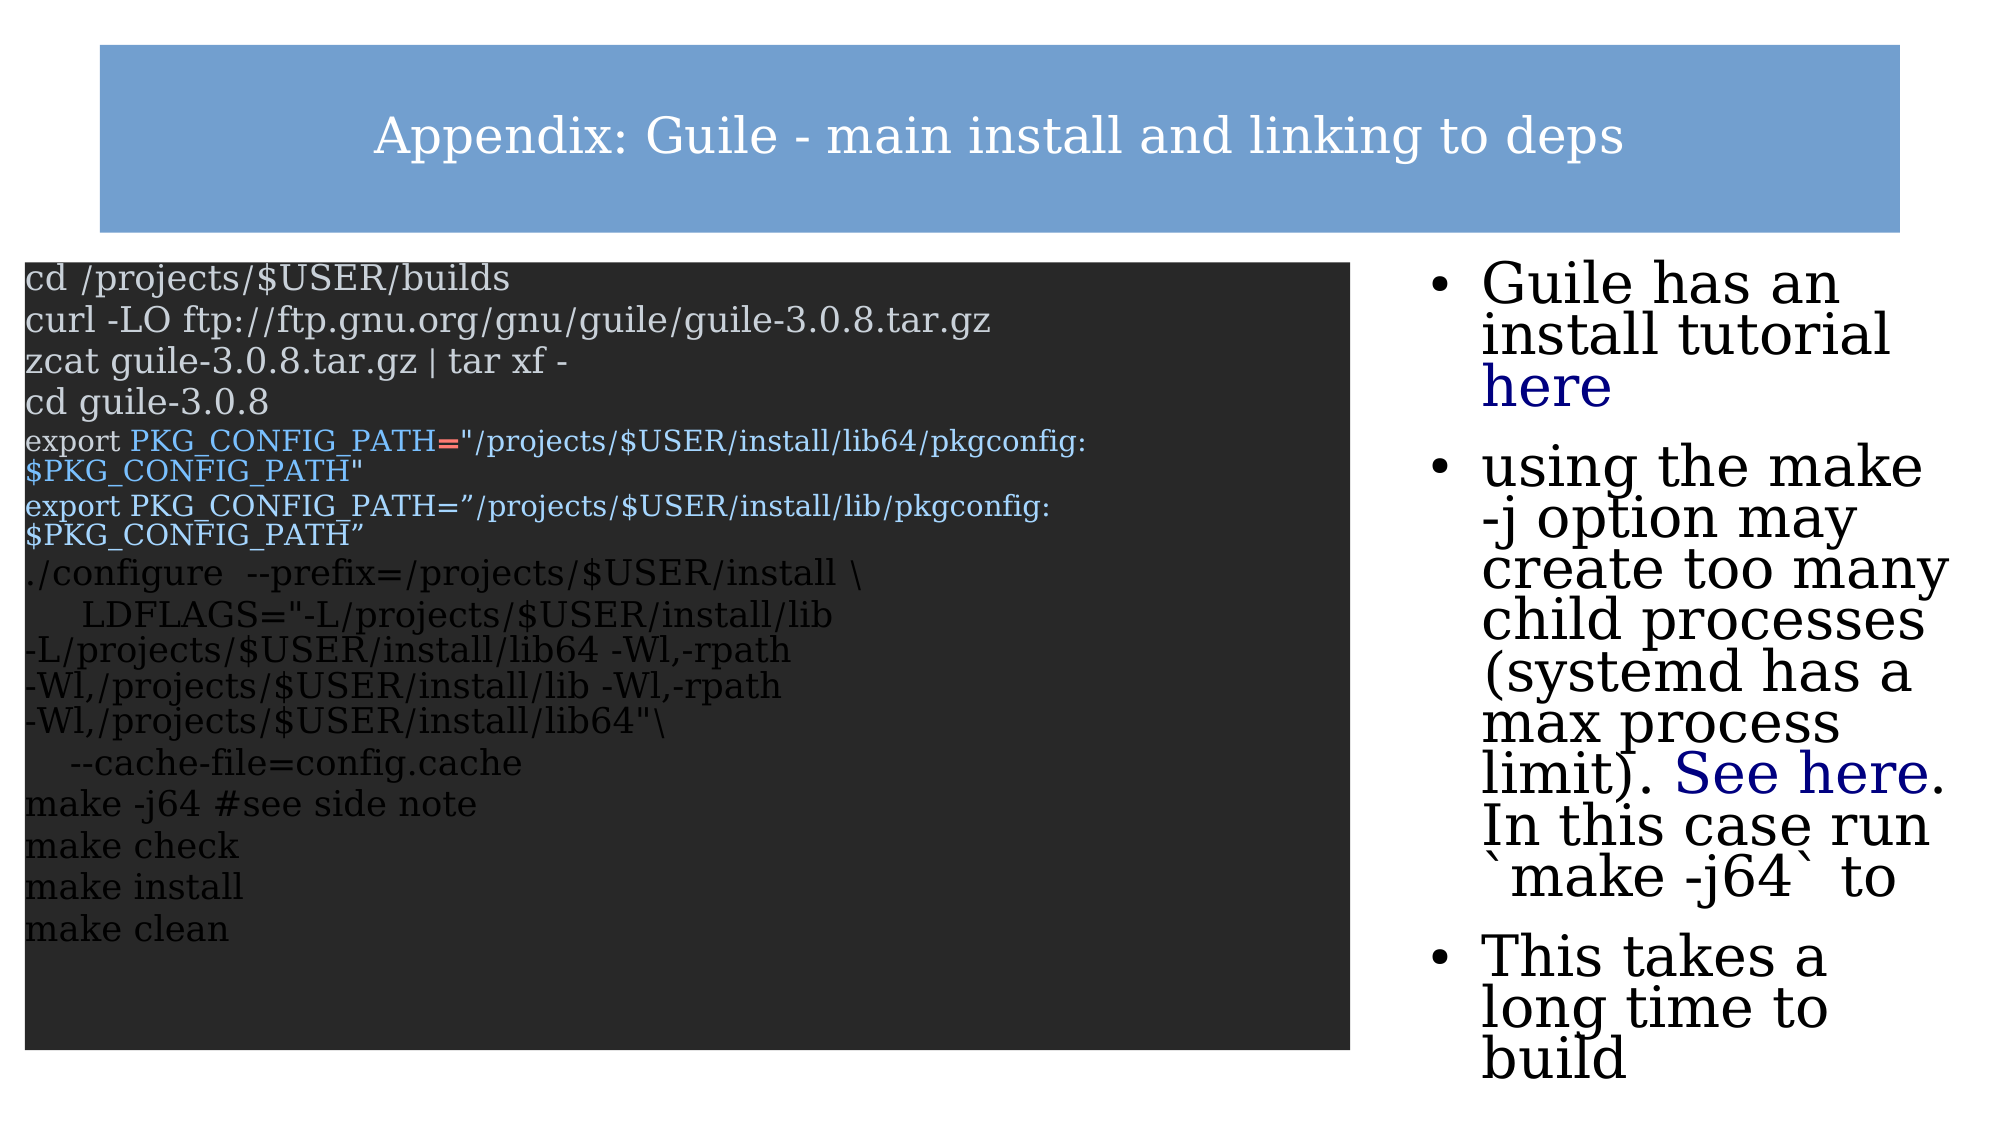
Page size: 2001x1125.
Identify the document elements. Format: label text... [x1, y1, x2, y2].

list Guile has an install tutorial here using the make -j option may create too many child processes (systemd has a max process limit). See here. In this case run `make -j64` to This takes a long time to build [1412, 262, 1951, 1125]
list cd /projects/$USER/builds curl -LO ftp://ftp.gnu.org/gnu/guile/guile-3.0.8.tar.gz zcat guile-3.0.8.tar.gz | tar xf - cd guile-3.0.8 export PKG_CONFIG_PATH="/projects/$USER/install/lib64/pkgconfig:$PKG_CONFIG_PATH" export PKG_CONFIG_PATH=”/projects/$USER/install/lib/pkgconfig:$PKG_CONFIG_PATH” ./configure --prefix=/projects/$USER/install \ LDFLAGS="-L/projects/$USER/install/lib -L/projects/$USER/install/lib64 -Wl,-rpath -Wl,/projects/$USER/install/lib -Wl,-rpath -Wl,/projects/$USER/install/lib64"\ --cache-file=config.cache make -j64 #see side note make check make install make clean [24, 262, 1351, 1051]
title Appendix: Guile - main install and linking to deps [99, 44, 1900, 233]
